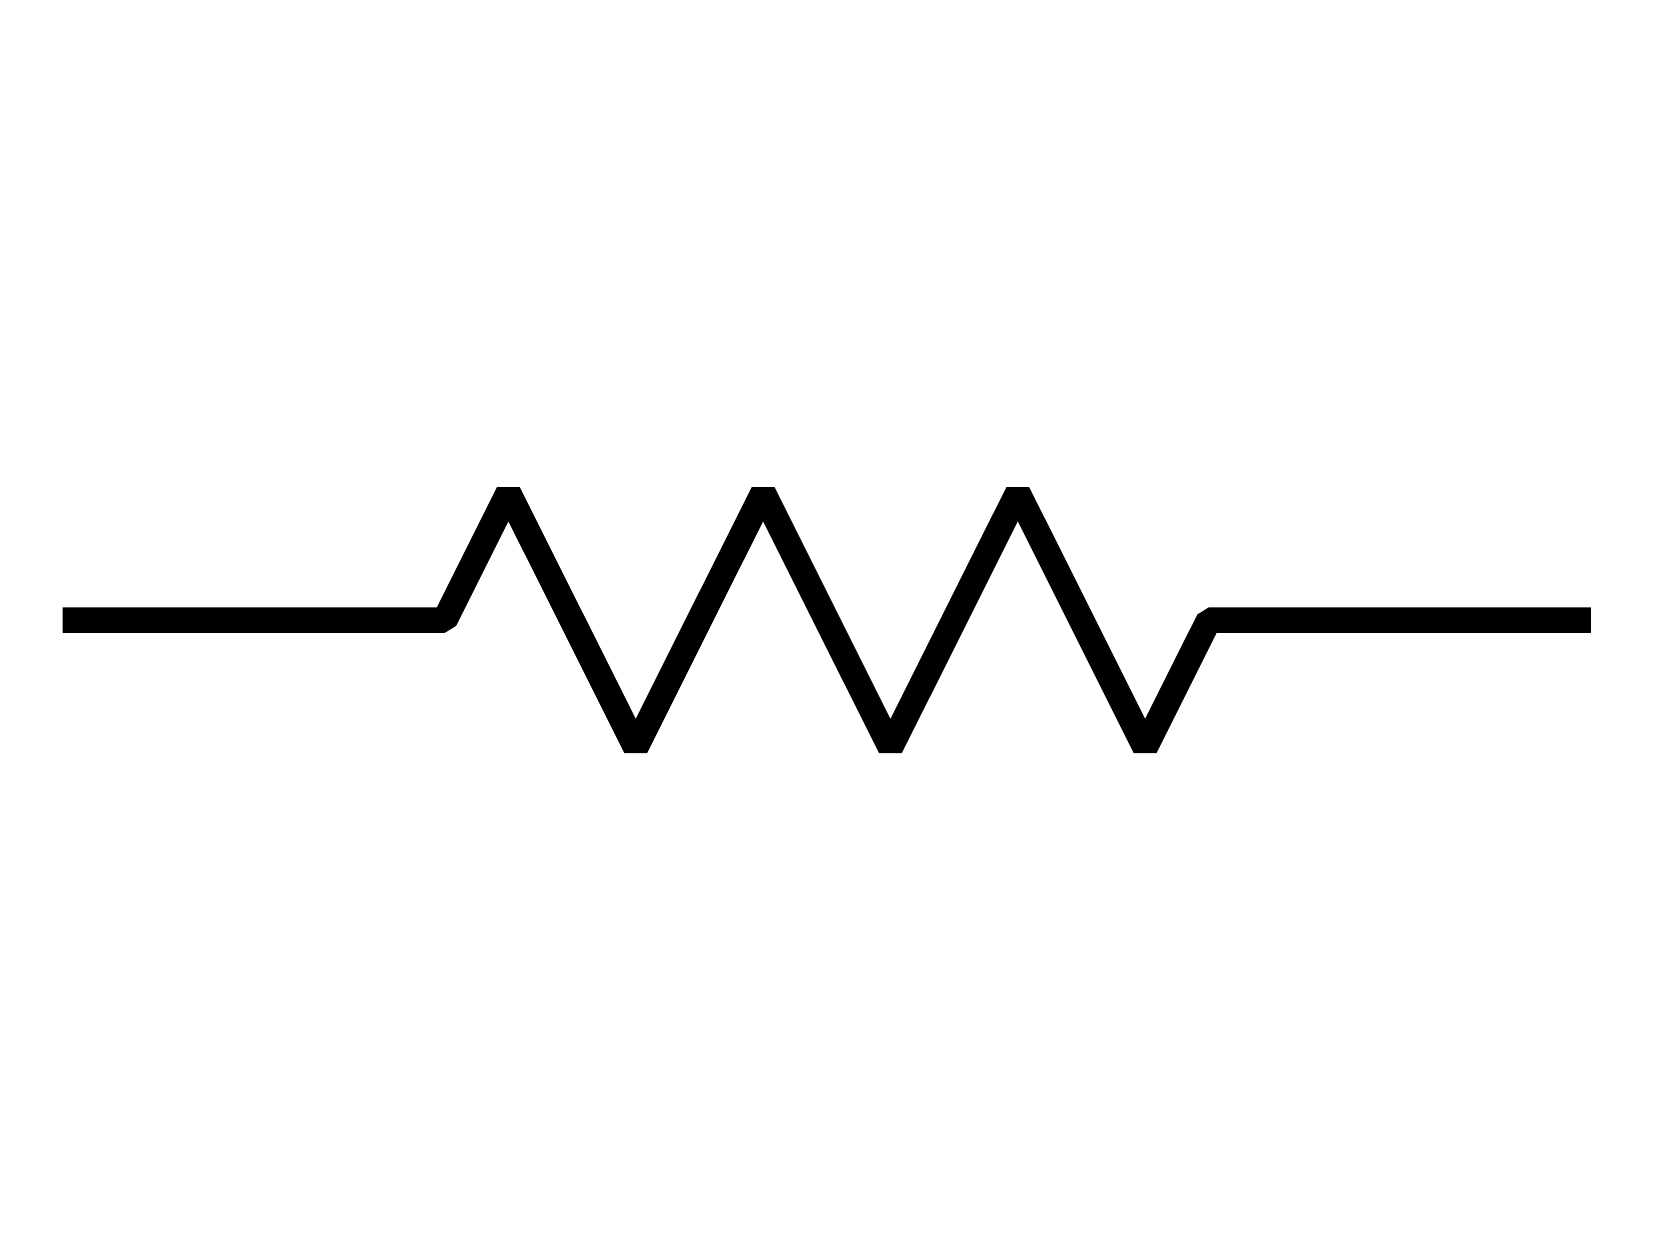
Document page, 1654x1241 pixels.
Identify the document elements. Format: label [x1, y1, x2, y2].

picture [0, 225, 1654, 1015]
